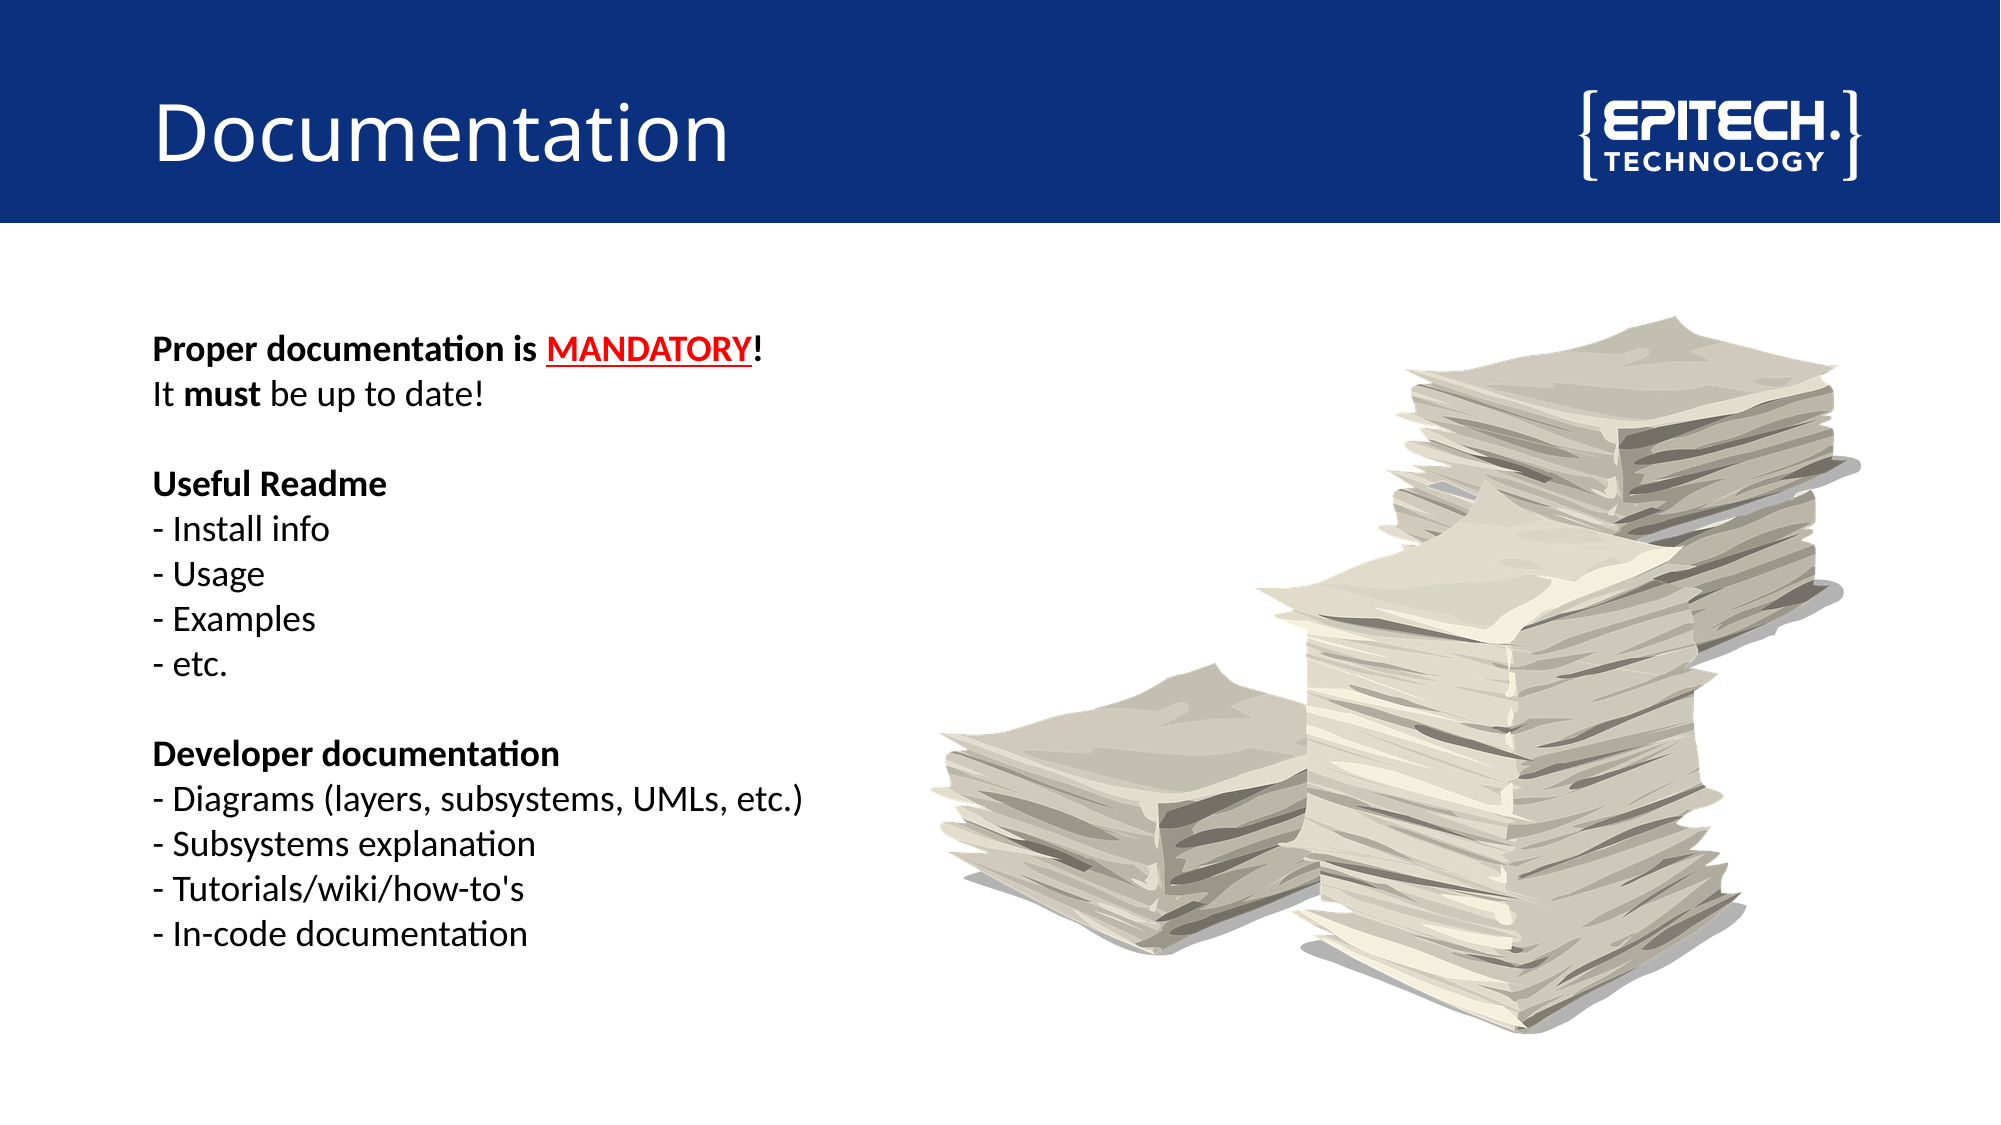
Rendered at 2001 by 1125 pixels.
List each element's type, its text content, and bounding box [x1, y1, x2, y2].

title Documentation [137, 59, 1863, 212]
text_box Proper documentation is MANDATORY! It must be up to date! Useful Readme - Install info - Usage - Examples - etc. Developer documentation - Diagrams (layers, subsystems, UMLs, etc.) - Subsystems explanation - Tutorials/wiki/how-to's - In-code documentation [137, 316, 931, 1014]
picture [930, 317, 1861, 1034]
